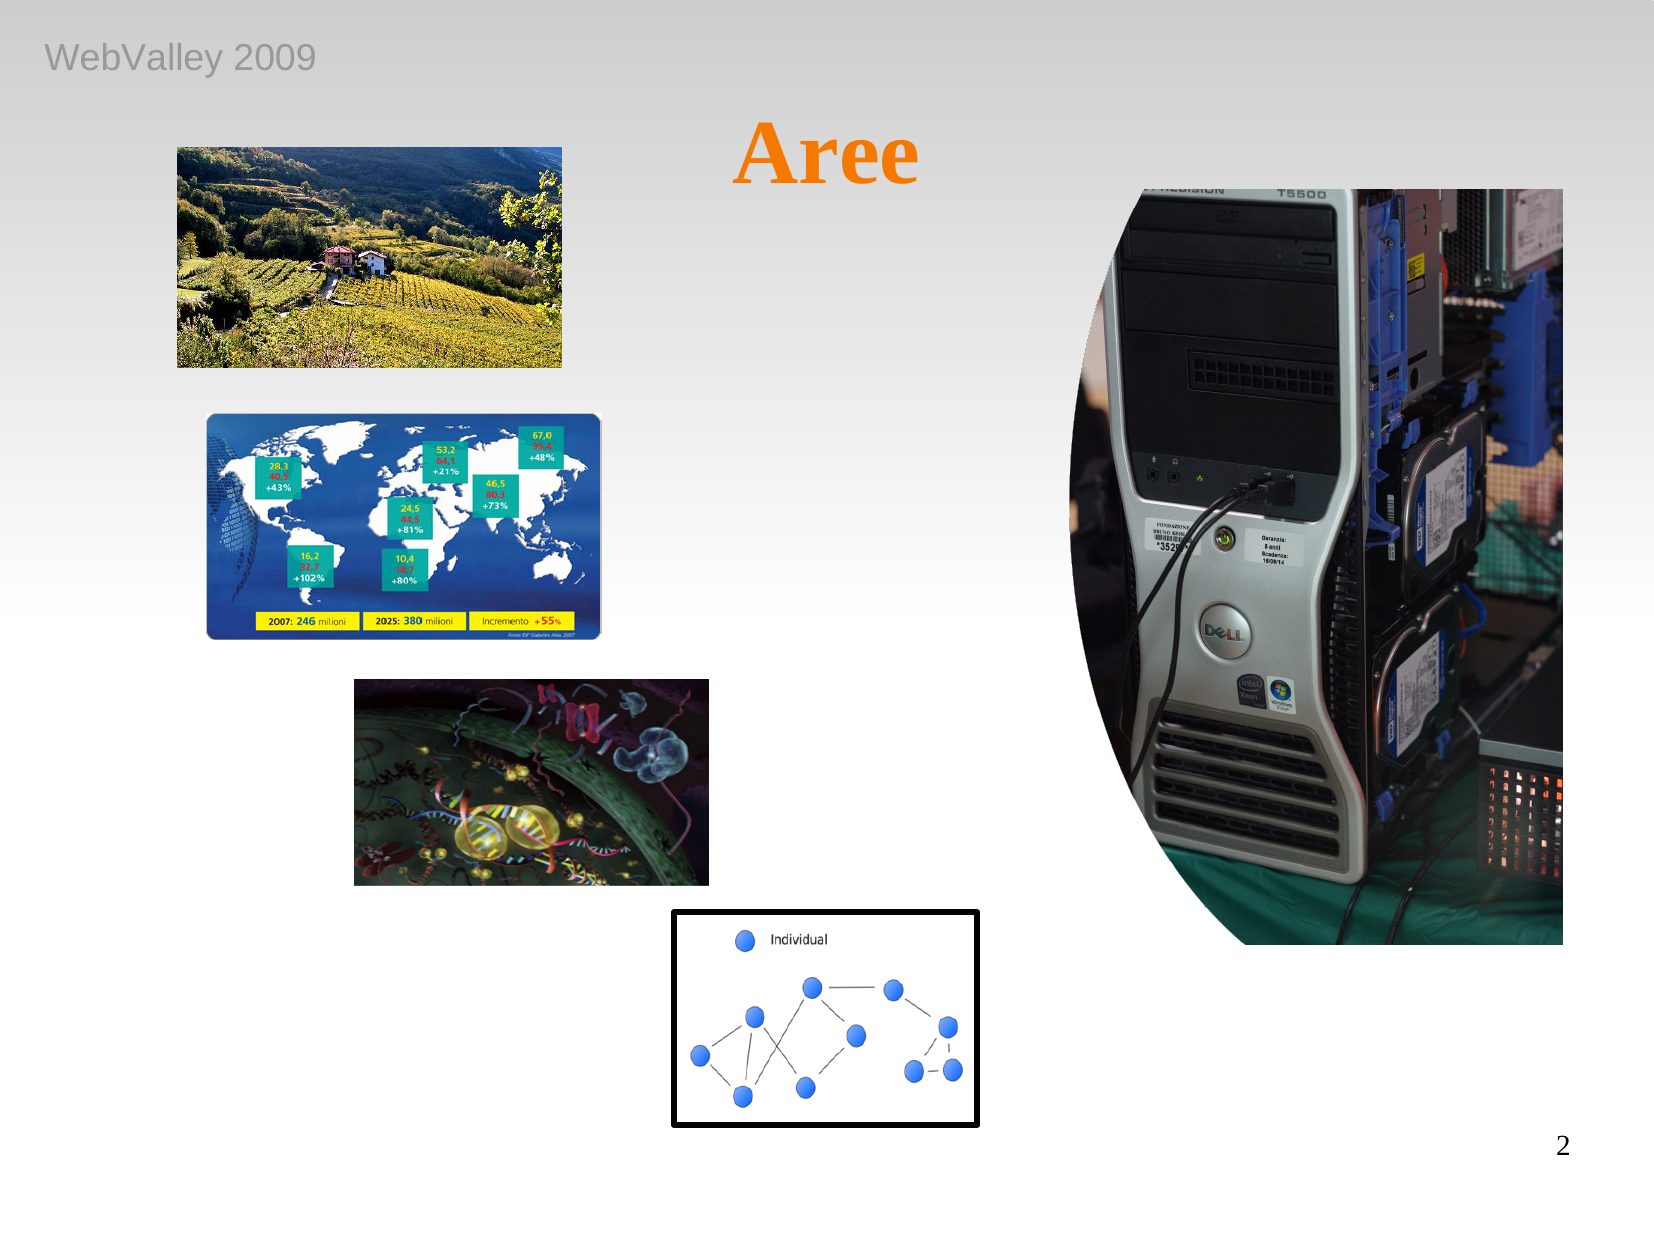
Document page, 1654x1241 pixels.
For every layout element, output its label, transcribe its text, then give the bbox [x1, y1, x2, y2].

picture [177, 147, 562, 368]
picture [1062, 189, 1569, 945]
picture [206, 413, 602, 640]
text_box WebValley 2009 [29, 29, 355, 87]
picture [676, 915, 975, 1123]
picture [354, 679, 709, 886]
title Aree [82, 49, 1571, 257]
